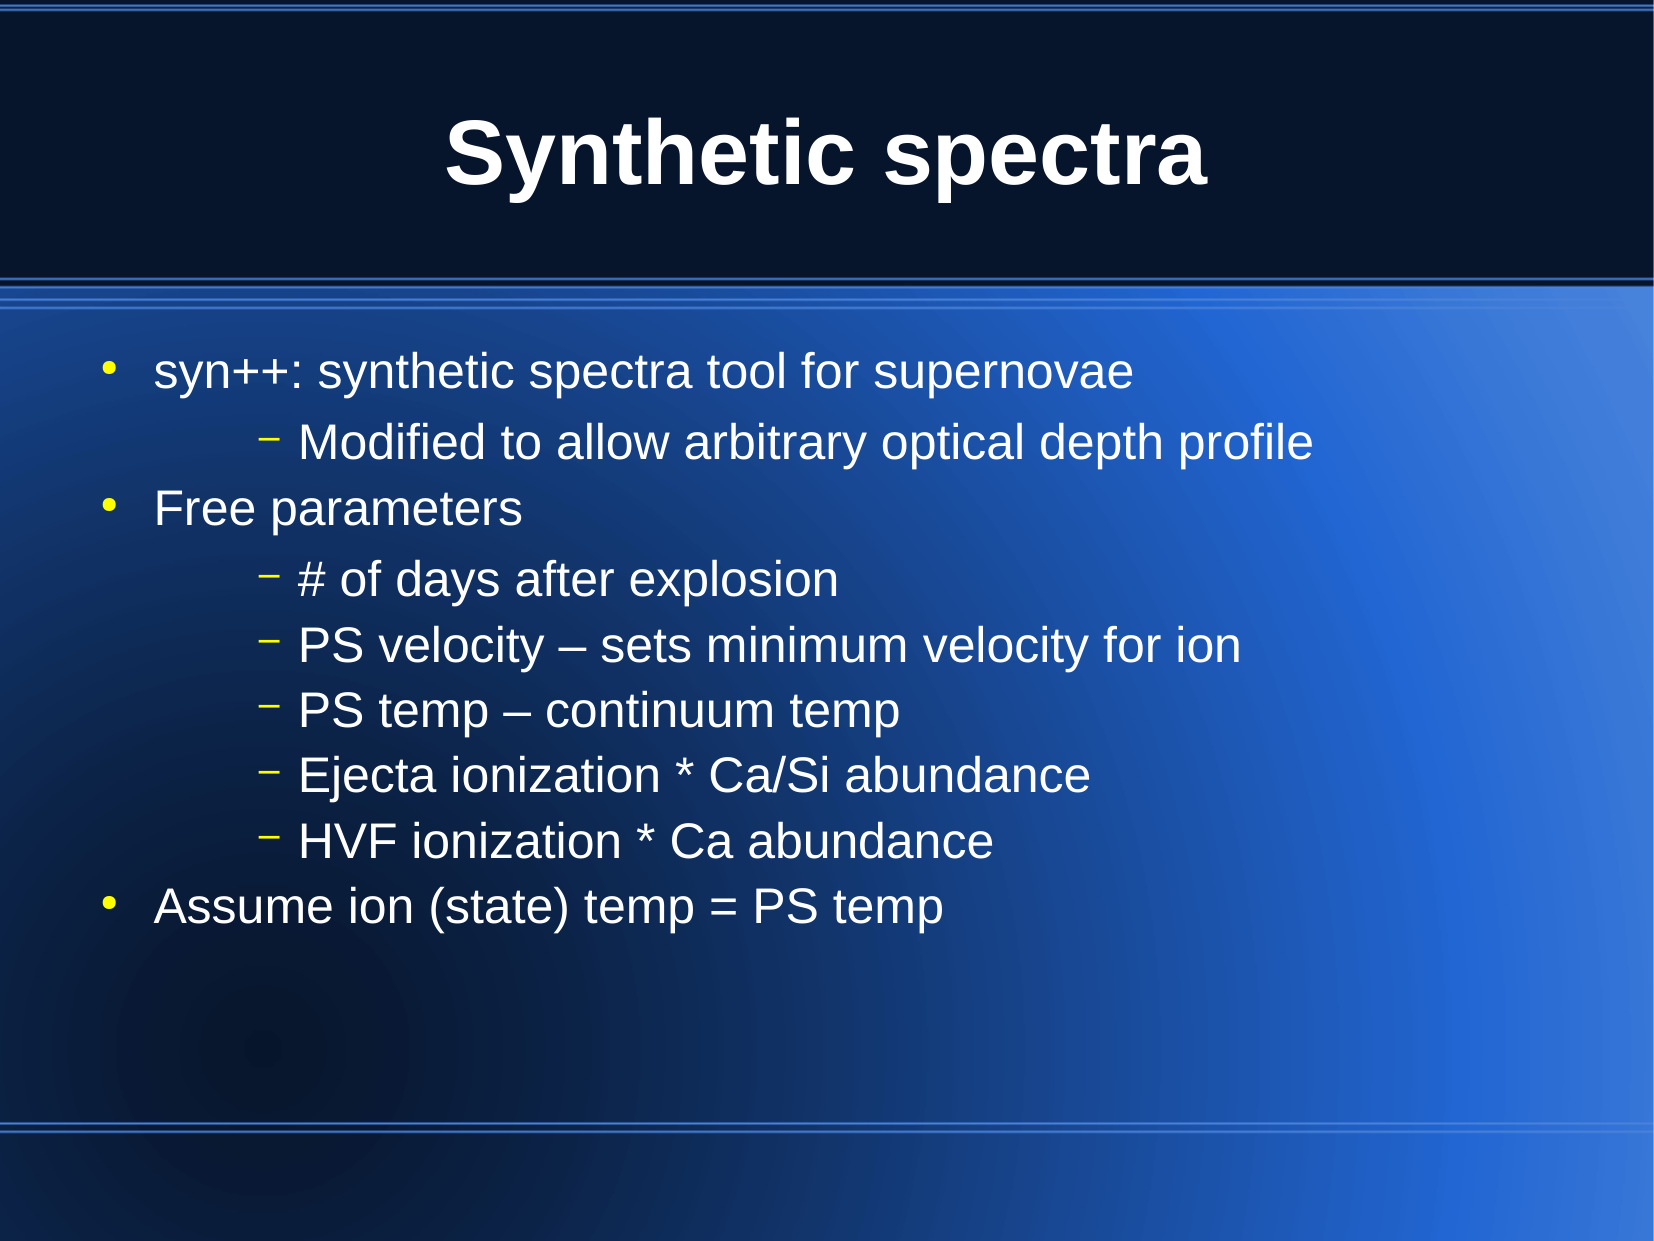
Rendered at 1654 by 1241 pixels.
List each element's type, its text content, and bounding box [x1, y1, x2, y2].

picture [0, 0, 1654, 1241]
title Synthetic spectra [82, 49, 1571, 257]
list syn++: synthetic spectra tool for supernovae Modified to allow arbitrary optical depth profile Free parameters # of days after explosion PS velocity – sets minimum velocity for ion PS temp – continuum temp Ejecta ionization * Ca/Si abundance HVF ionization * Ca abundance Assume ion (state) temp = PS temp [82, 355, 1571, 1075]
